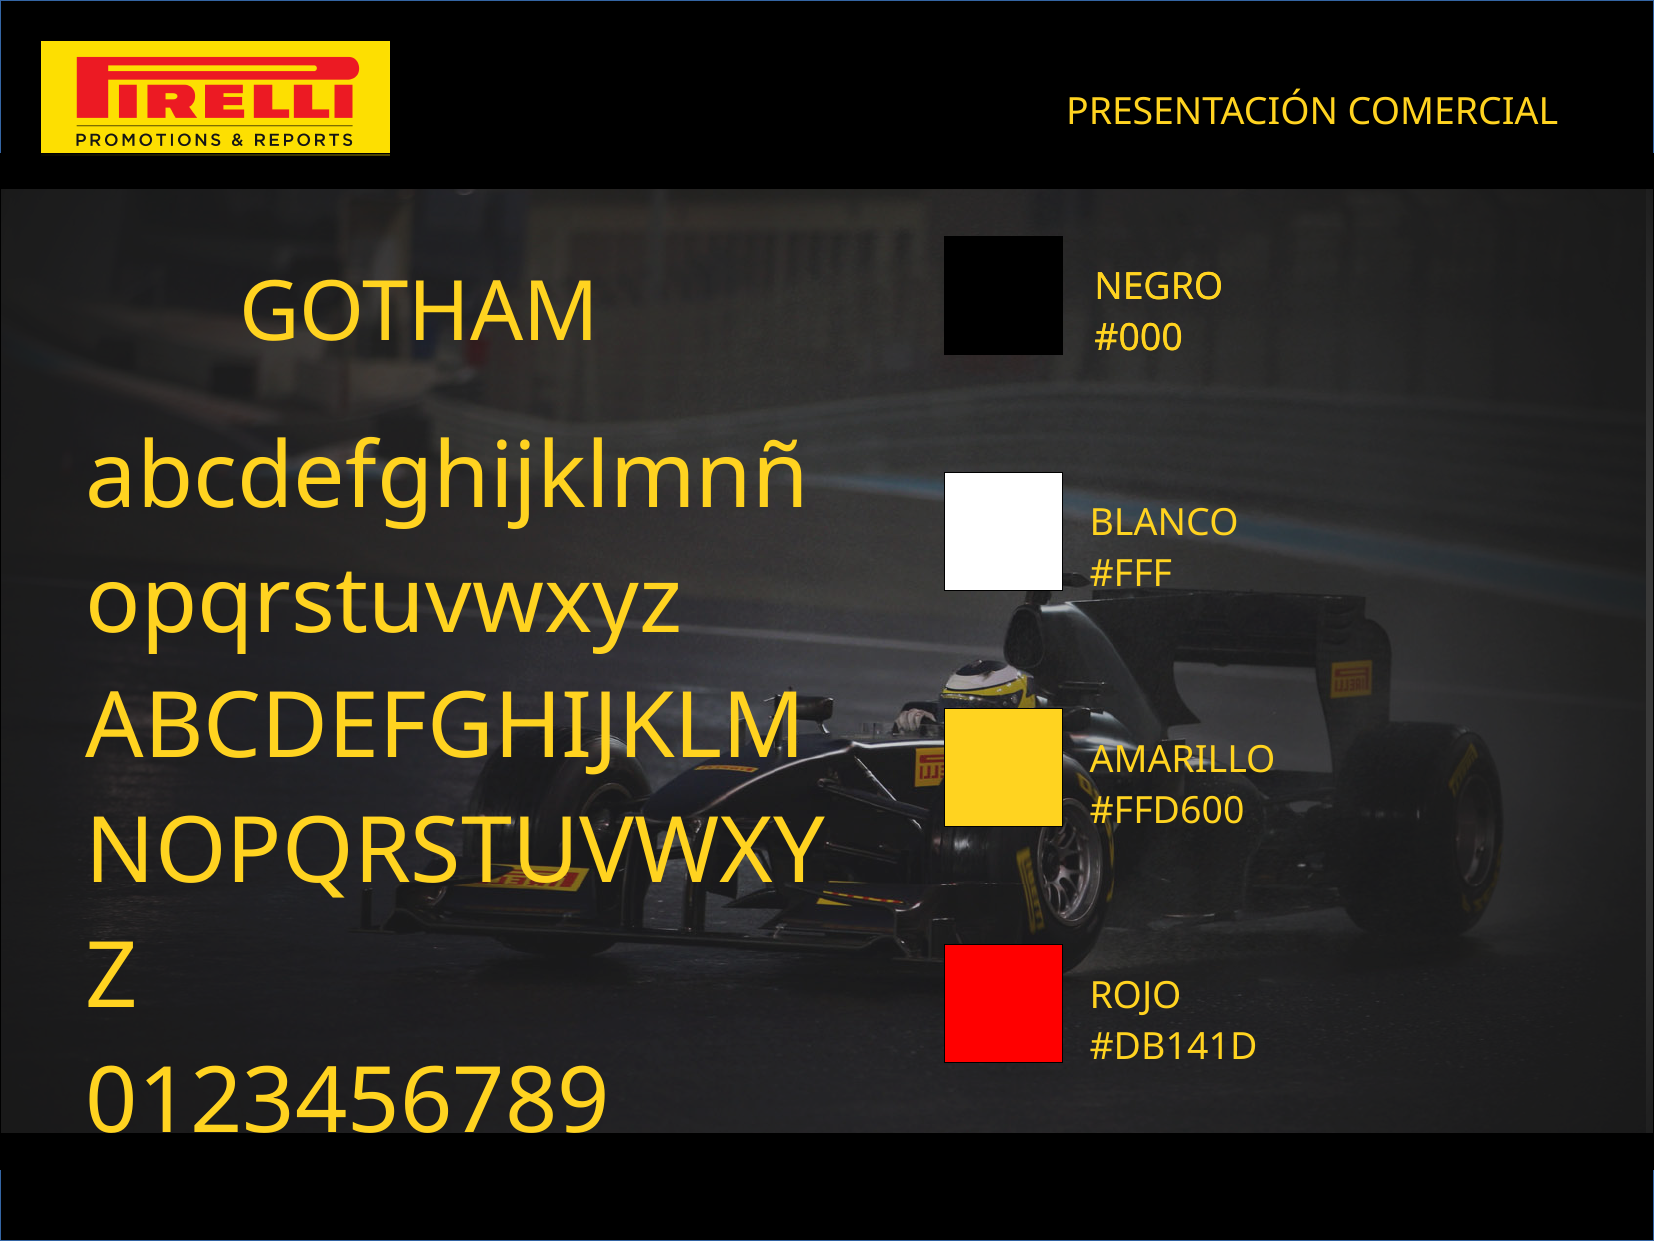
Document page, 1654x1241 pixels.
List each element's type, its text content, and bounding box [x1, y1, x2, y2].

chart [1207, 815, 1217, 821]
chart [1229, 815, 1239, 821]
text_box ROJO #DB141D [1074, 960, 1382, 1052]
chart [1186, 815, 1196, 821]
chart [1167, 343, 1176, 348]
chart [346, 330, 1292, 862]
text_box BLANCO #FFF [1074, 488, 1312, 579]
text_box PRESENTACIÓN COMERCIAL [1051, 77, 1634, 130]
text_box GOTHAM [224, 244, 643, 343]
text_box AMARILLO #FFD600 [1074, 724, 1382, 815]
chart [1124, 343, 1133, 348]
text_box NEGRO #000 [1079, 252, 1253, 343]
picture [41, 41, 390, 153]
text_box [0, 0, 1654, 1241]
text_box abcdefghijklmnñopqrstuvwxyz ABCDEFGHIJKLMNOPQRSTUVWXYZ 0123456789 [70, 401, 863, 969]
chart [1159, 815, 1172, 820]
